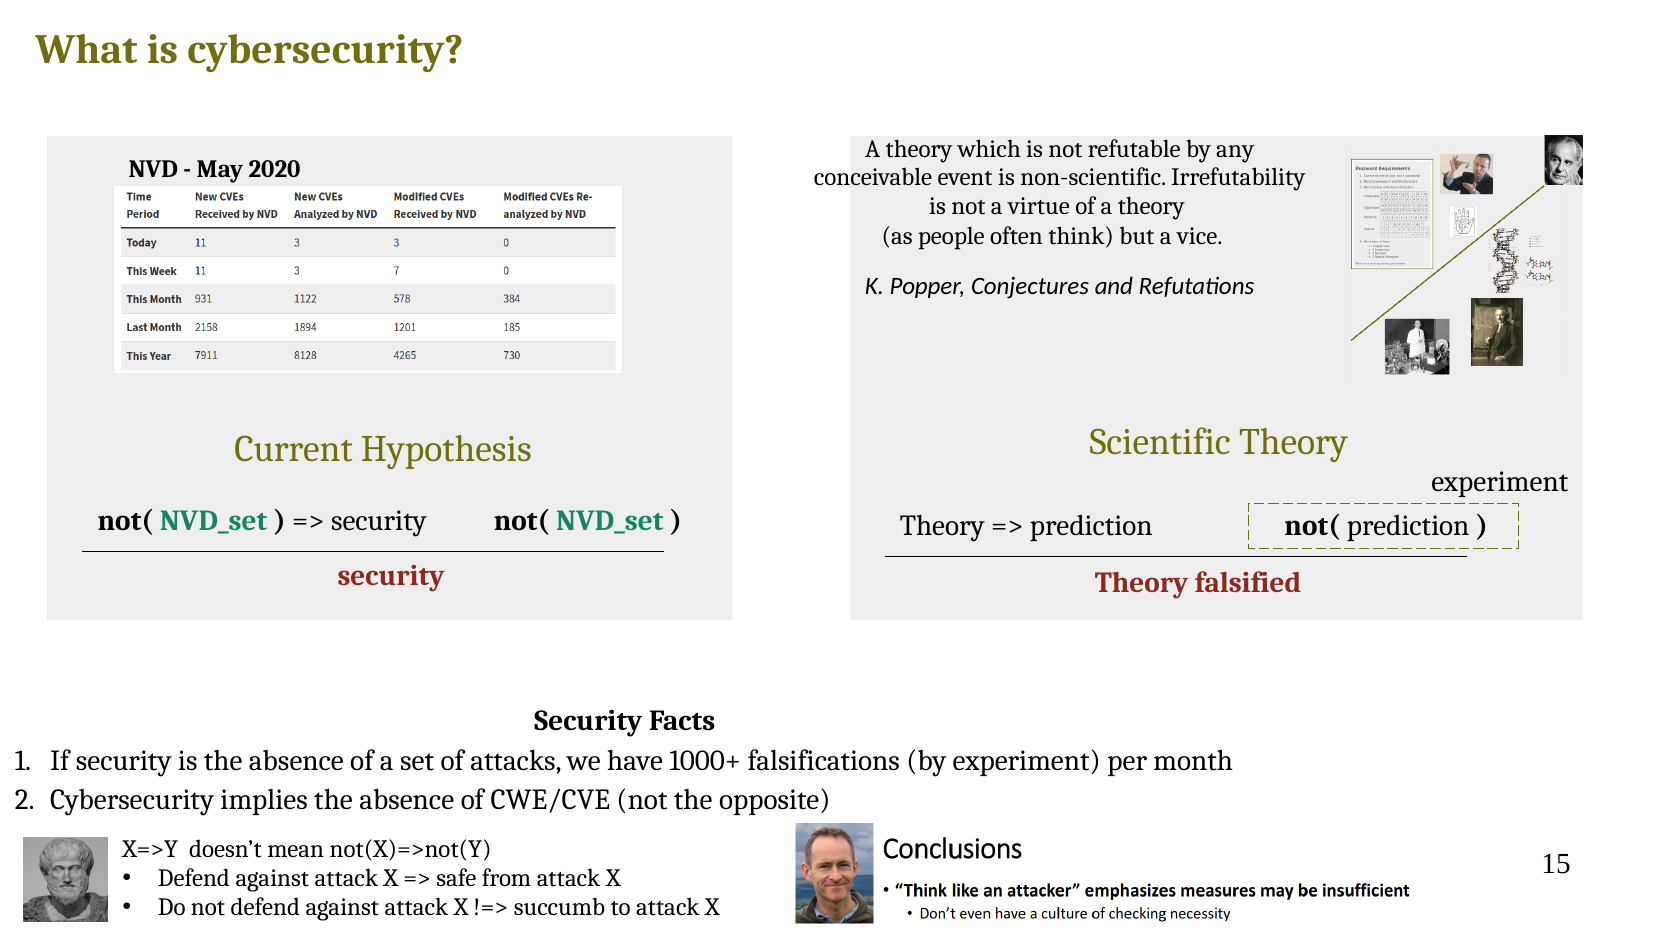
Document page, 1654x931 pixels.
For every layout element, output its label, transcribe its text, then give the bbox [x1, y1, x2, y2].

picture [792, 820, 876, 925]
text_box Theory => prediction [885, 501, 1186, 551]
text_box [850, 135, 1583, 621]
picture [114, 186, 622, 373]
text_box security [322, 551, 486, 601]
text_box experiment [1416, 458, 1591, 508]
text_box not( NVD_set ) => security [82, 496, 454, 581]
text_box What is cybersecurity? [20, 18, 496, 83]
text_box NVD - May 2020 [103, 147, 326, 192]
picture [1346, 135, 1583, 379]
text_box not( NVD_set ) [479, 496, 709, 581]
text_box A theory which is not refutable by any conceivable event is non-scientific. Irrefutability is not a virtue of a theory (as people often think) but a vice. K. Popper, Conjectures and Refutations [791, 127, 1335, 324]
text_box Theory falsified [1080, 558, 1336, 609]
text_box Current Hypothesis [219, 420, 586, 480]
text_box Security Facts If security is the absence of a set of attacks, we have 1000+ falsifications (by experiment) per month Cybersecurity implies the absence of CWE/CVE (not the opposite) [0, 696, 1308, 827]
text_box X=>Y doesn’t mean not(X)=>not(Y) Defend against attack X => safe from attack X Do not defend against attack X !=> succumb to attack X [107, 827, 793, 931]
text_box [47, 135, 733, 621]
text_box not( prediction ) [1269, 501, 1519, 557]
picture [23, 837, 107, 922]
picture [881, 835, 1413, 925]
text_box Scientific Theory [1074, 413, 1397, 473]
